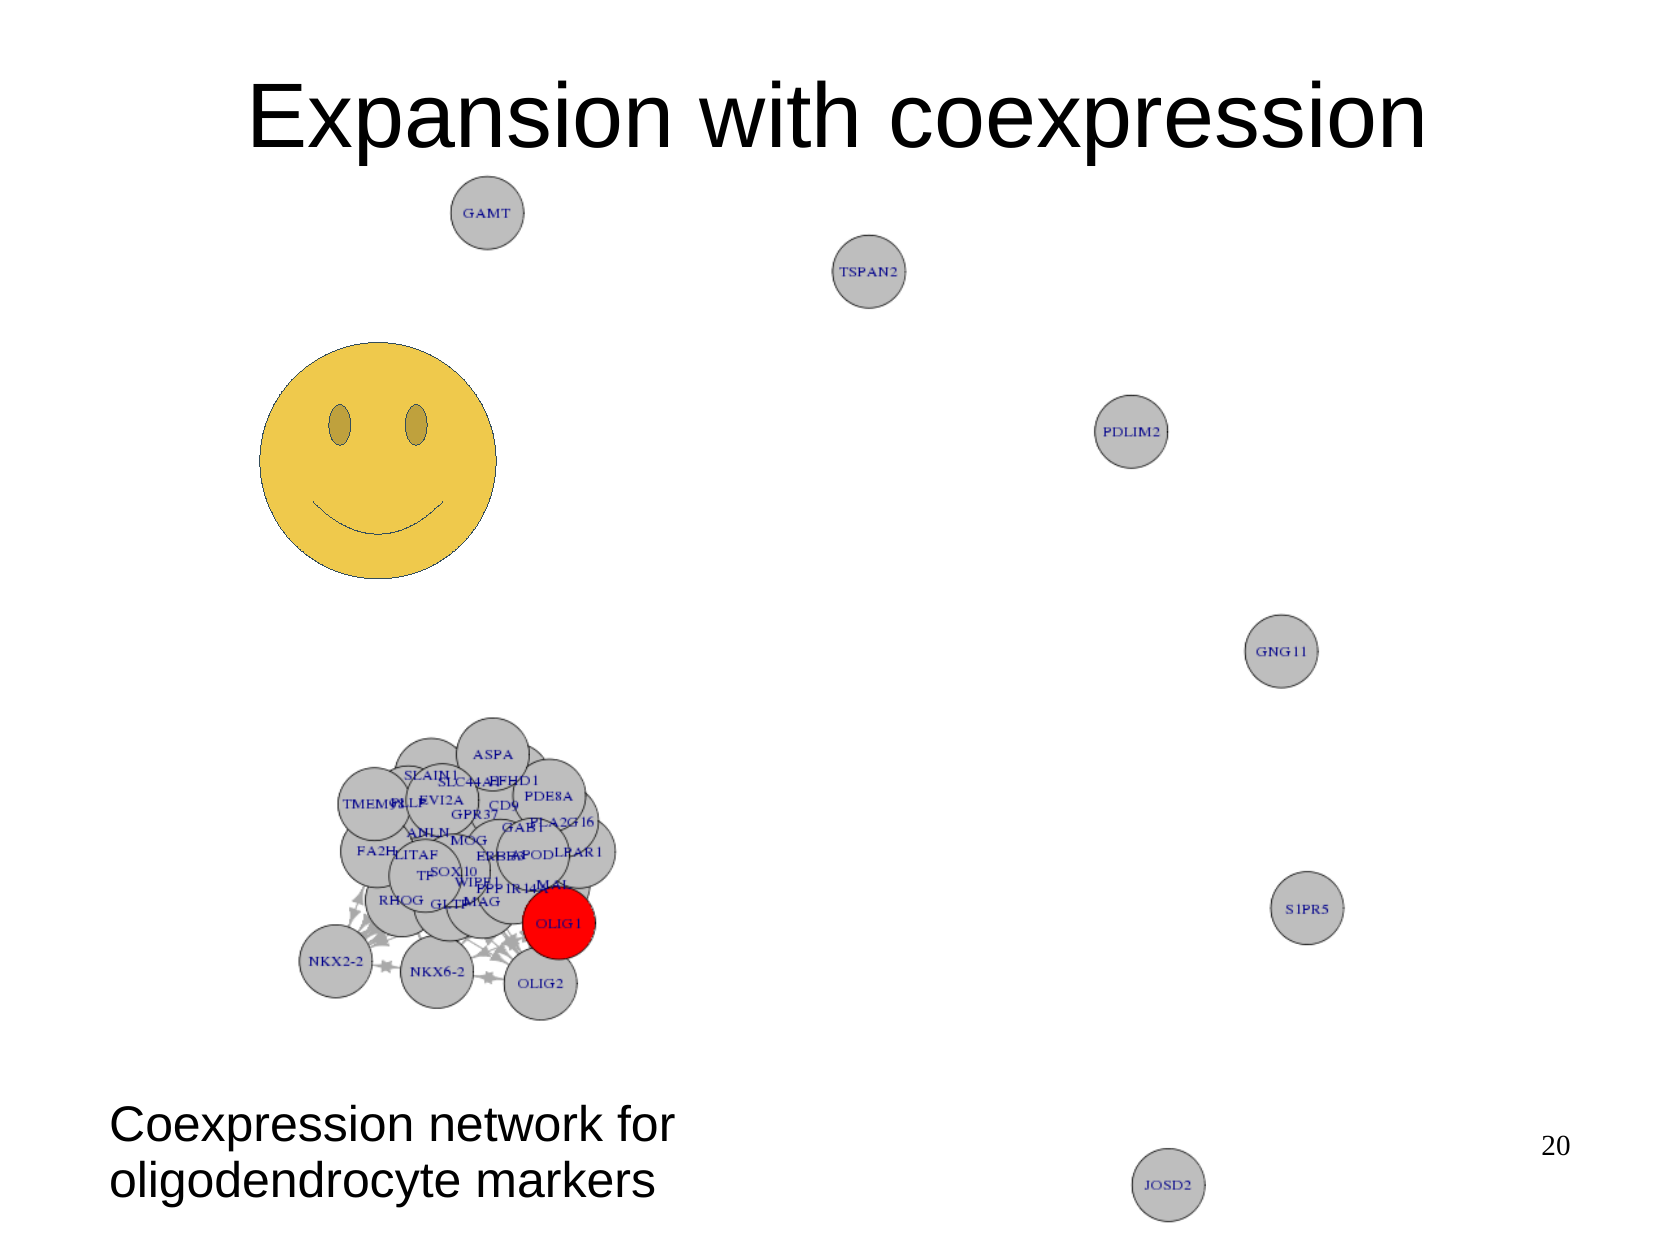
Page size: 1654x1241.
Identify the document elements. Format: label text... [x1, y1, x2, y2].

text_box [259, 342, 497, 579]
title Expansion with coexpression [94, 11, 1583, 219]
text_box Coexpression network for oligodendrocyte markers [94, 1089, 1052, 1217]
picture [153, 219, 1453, 1241]
